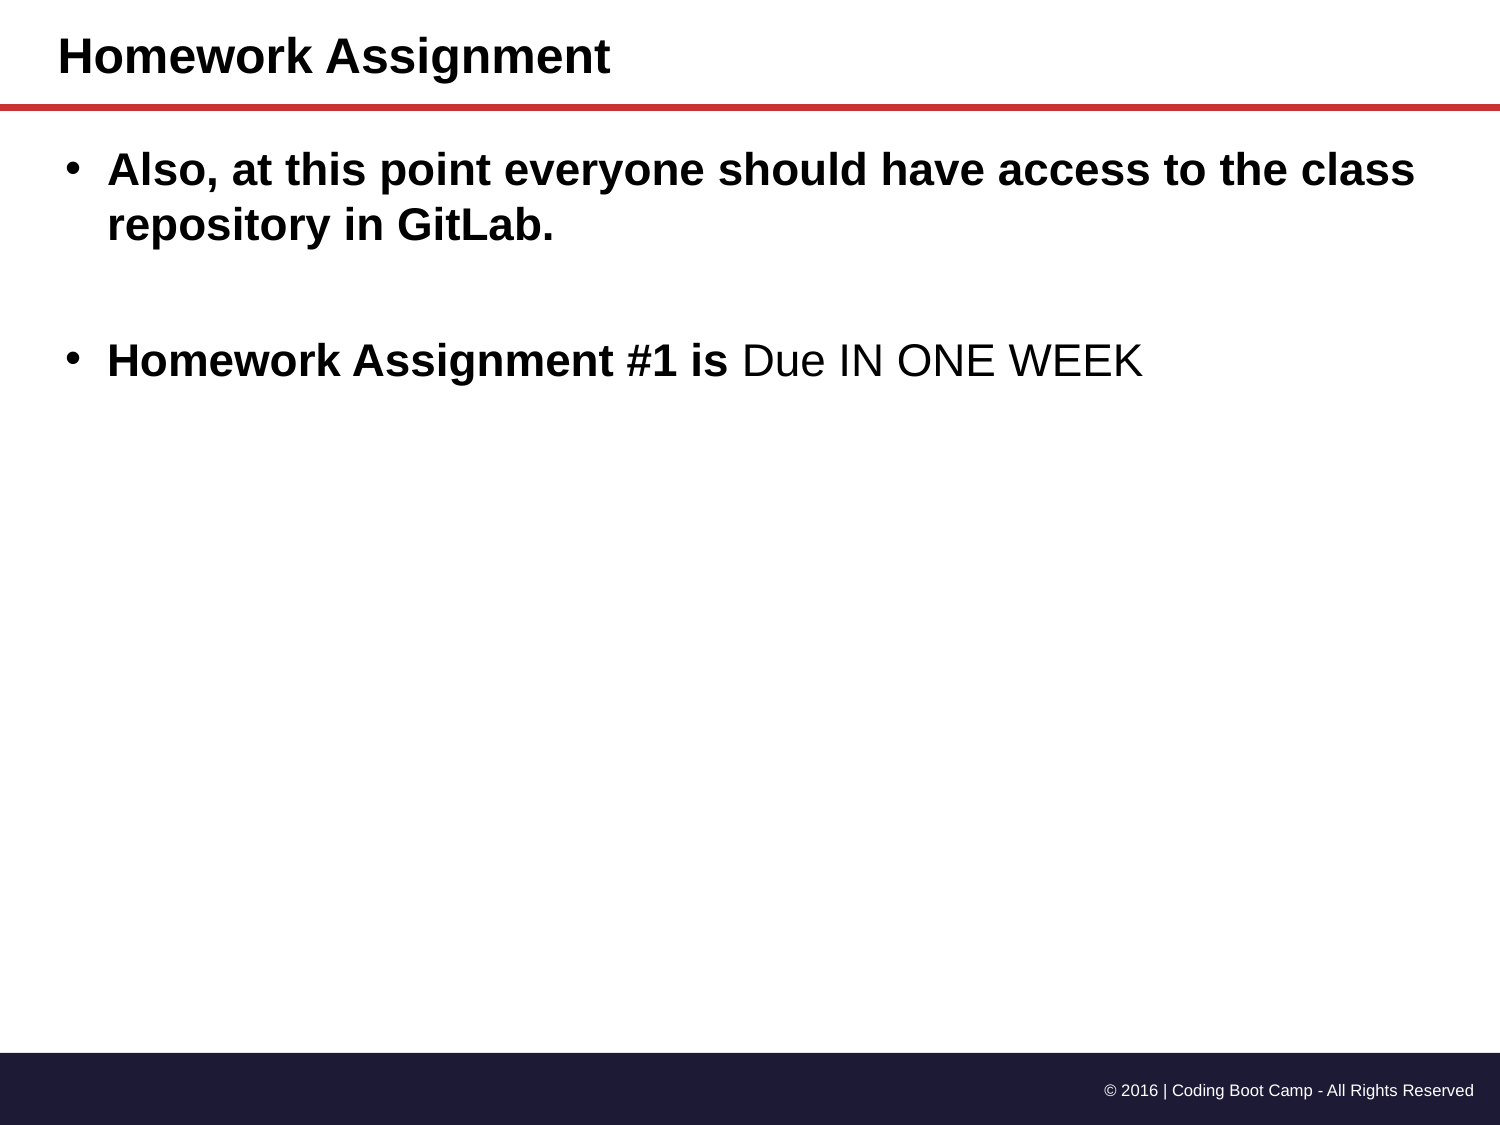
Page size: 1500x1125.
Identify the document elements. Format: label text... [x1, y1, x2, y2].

title Homework Assignment [50, 0, 948, 108]
text_box Also, at this point everyone should have access to the class repository in GitLab. Homework Assignment #1 is Due IN ONE WEEK [49, 124, 1484, 467]
